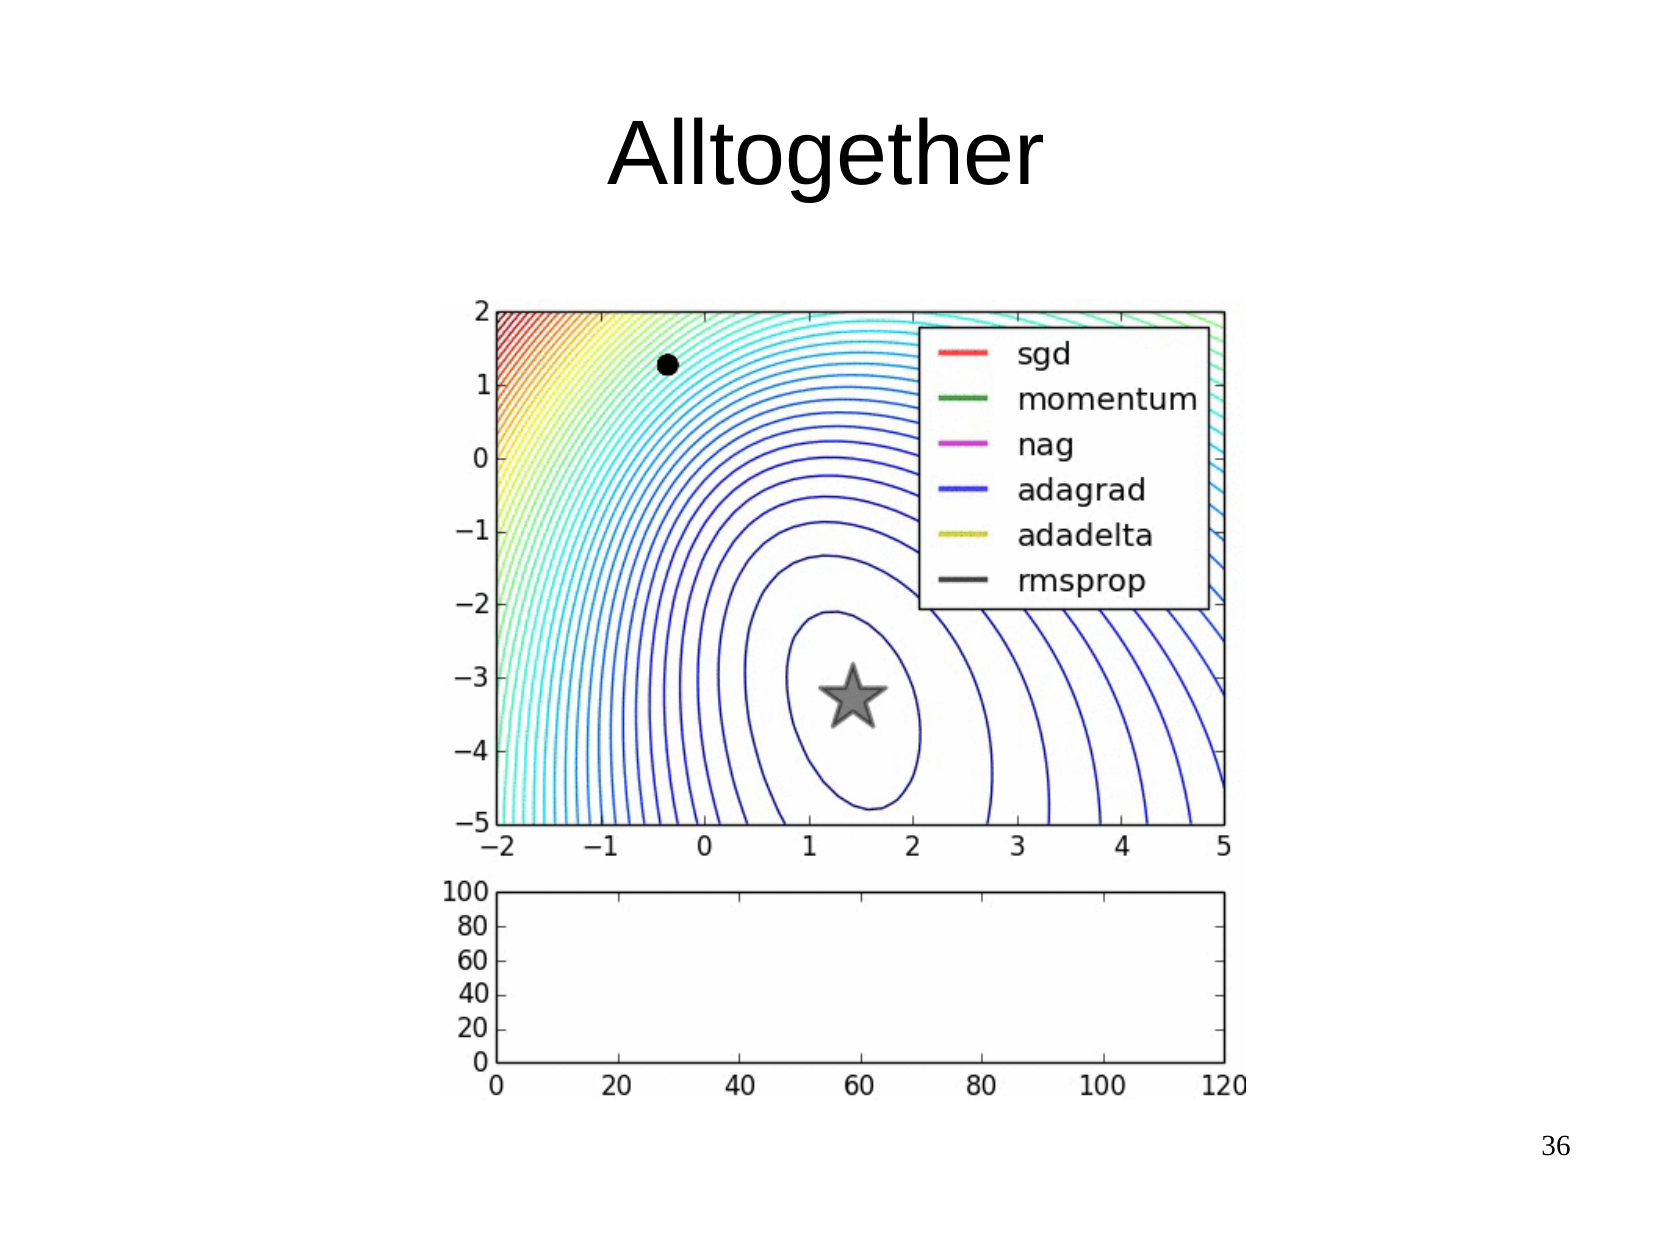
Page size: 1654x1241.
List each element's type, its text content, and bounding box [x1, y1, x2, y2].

picture [443, 299, 1246, 1100]
title Alltogether [82, 49, 1571, 257]
